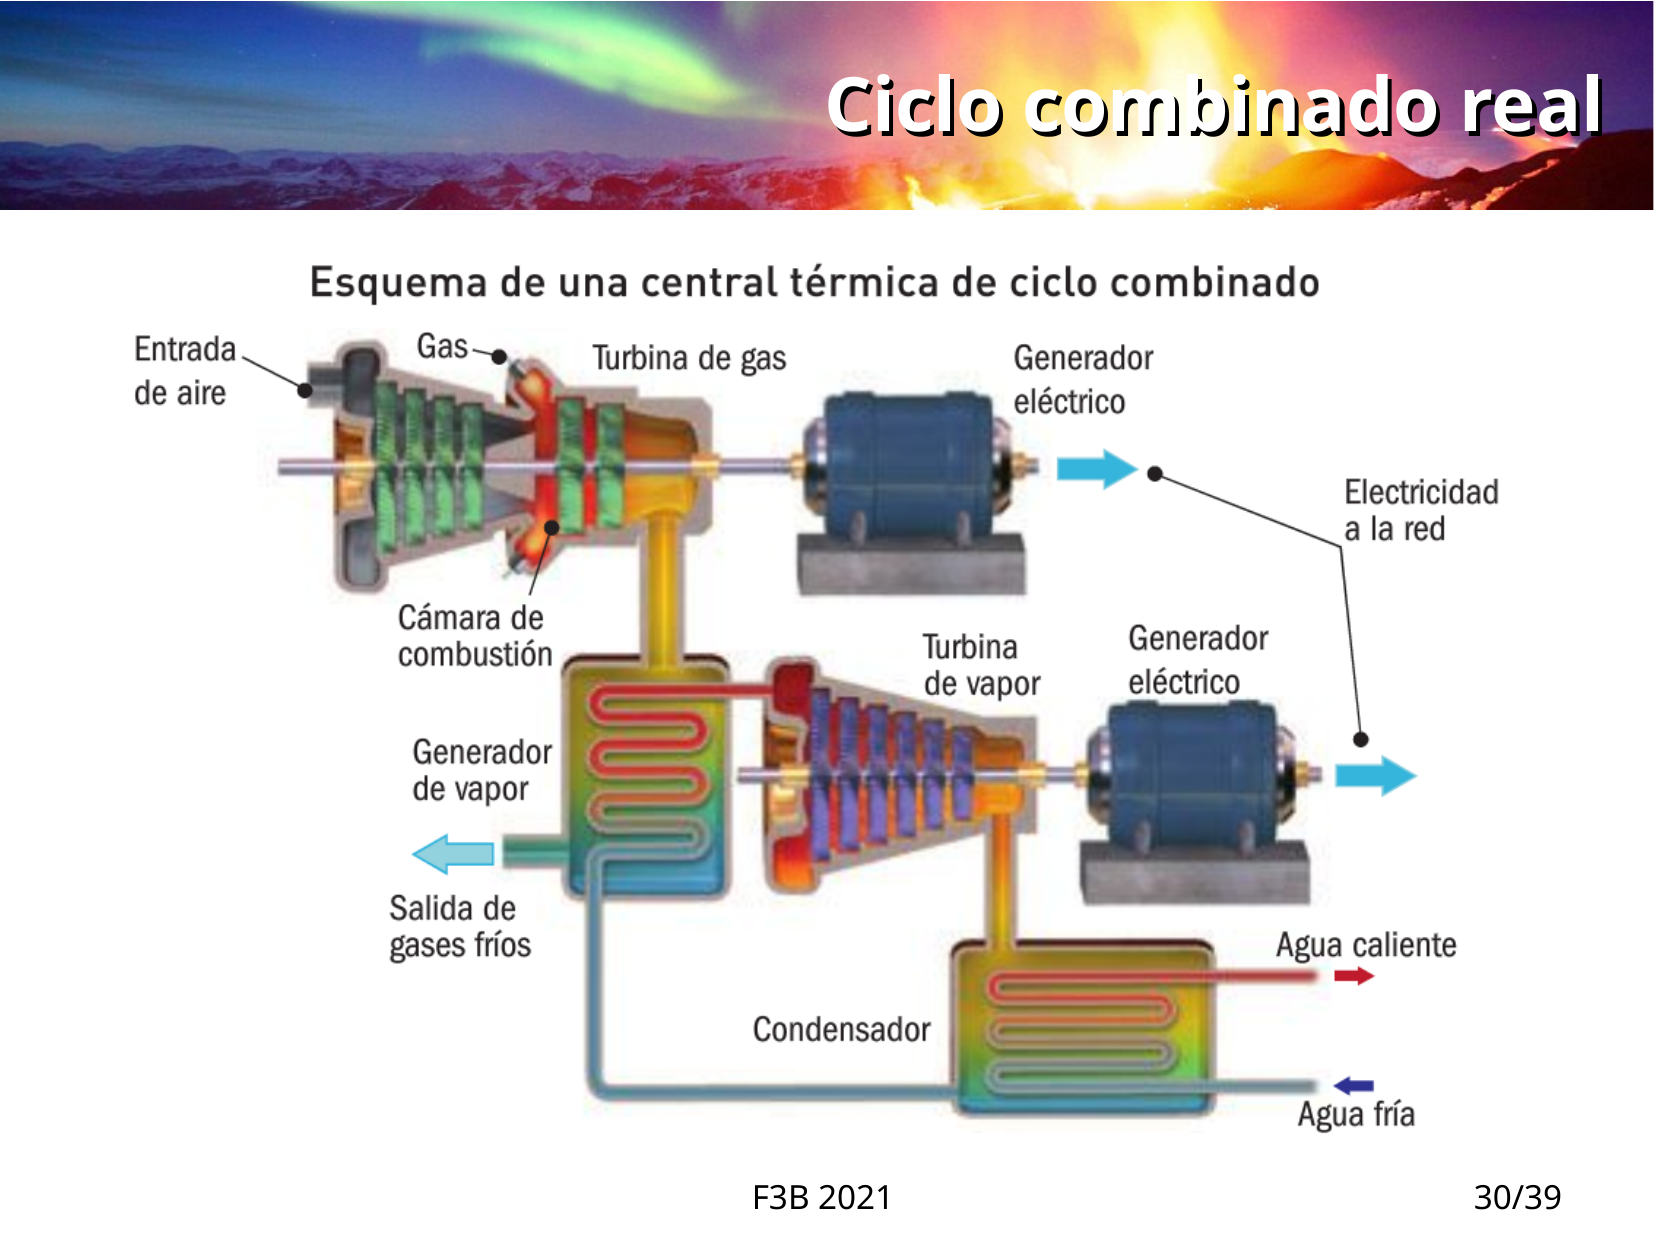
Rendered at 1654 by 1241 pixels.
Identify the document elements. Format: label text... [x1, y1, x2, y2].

picture [0, 1, 1654, 210]
picture [121, 254, 1529, 1156]
title Ciclo combinado real [45, 15, 1606, 191]
